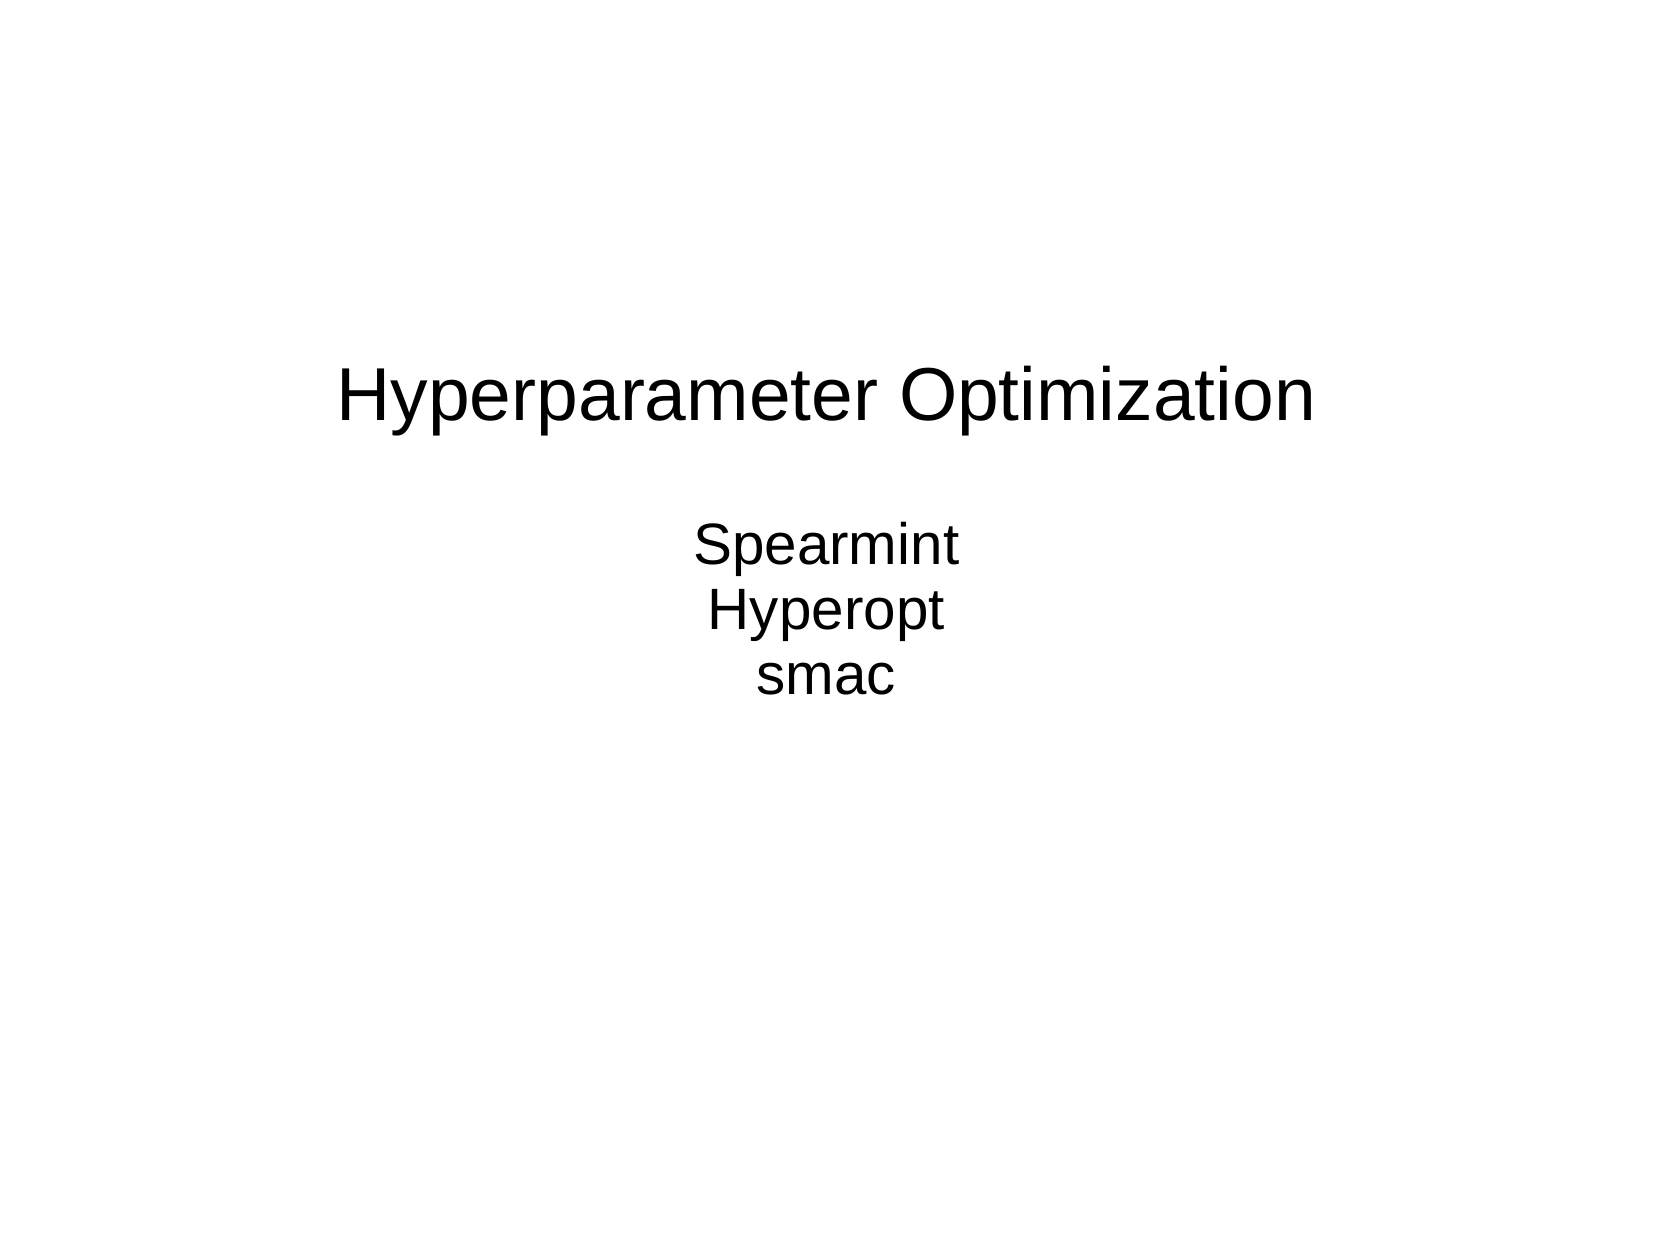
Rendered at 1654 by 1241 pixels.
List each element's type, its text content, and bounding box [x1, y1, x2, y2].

subtitle Hyperparameter Optimization Spearmint Hyperopt smac [82, 49, 1571, 1010]
